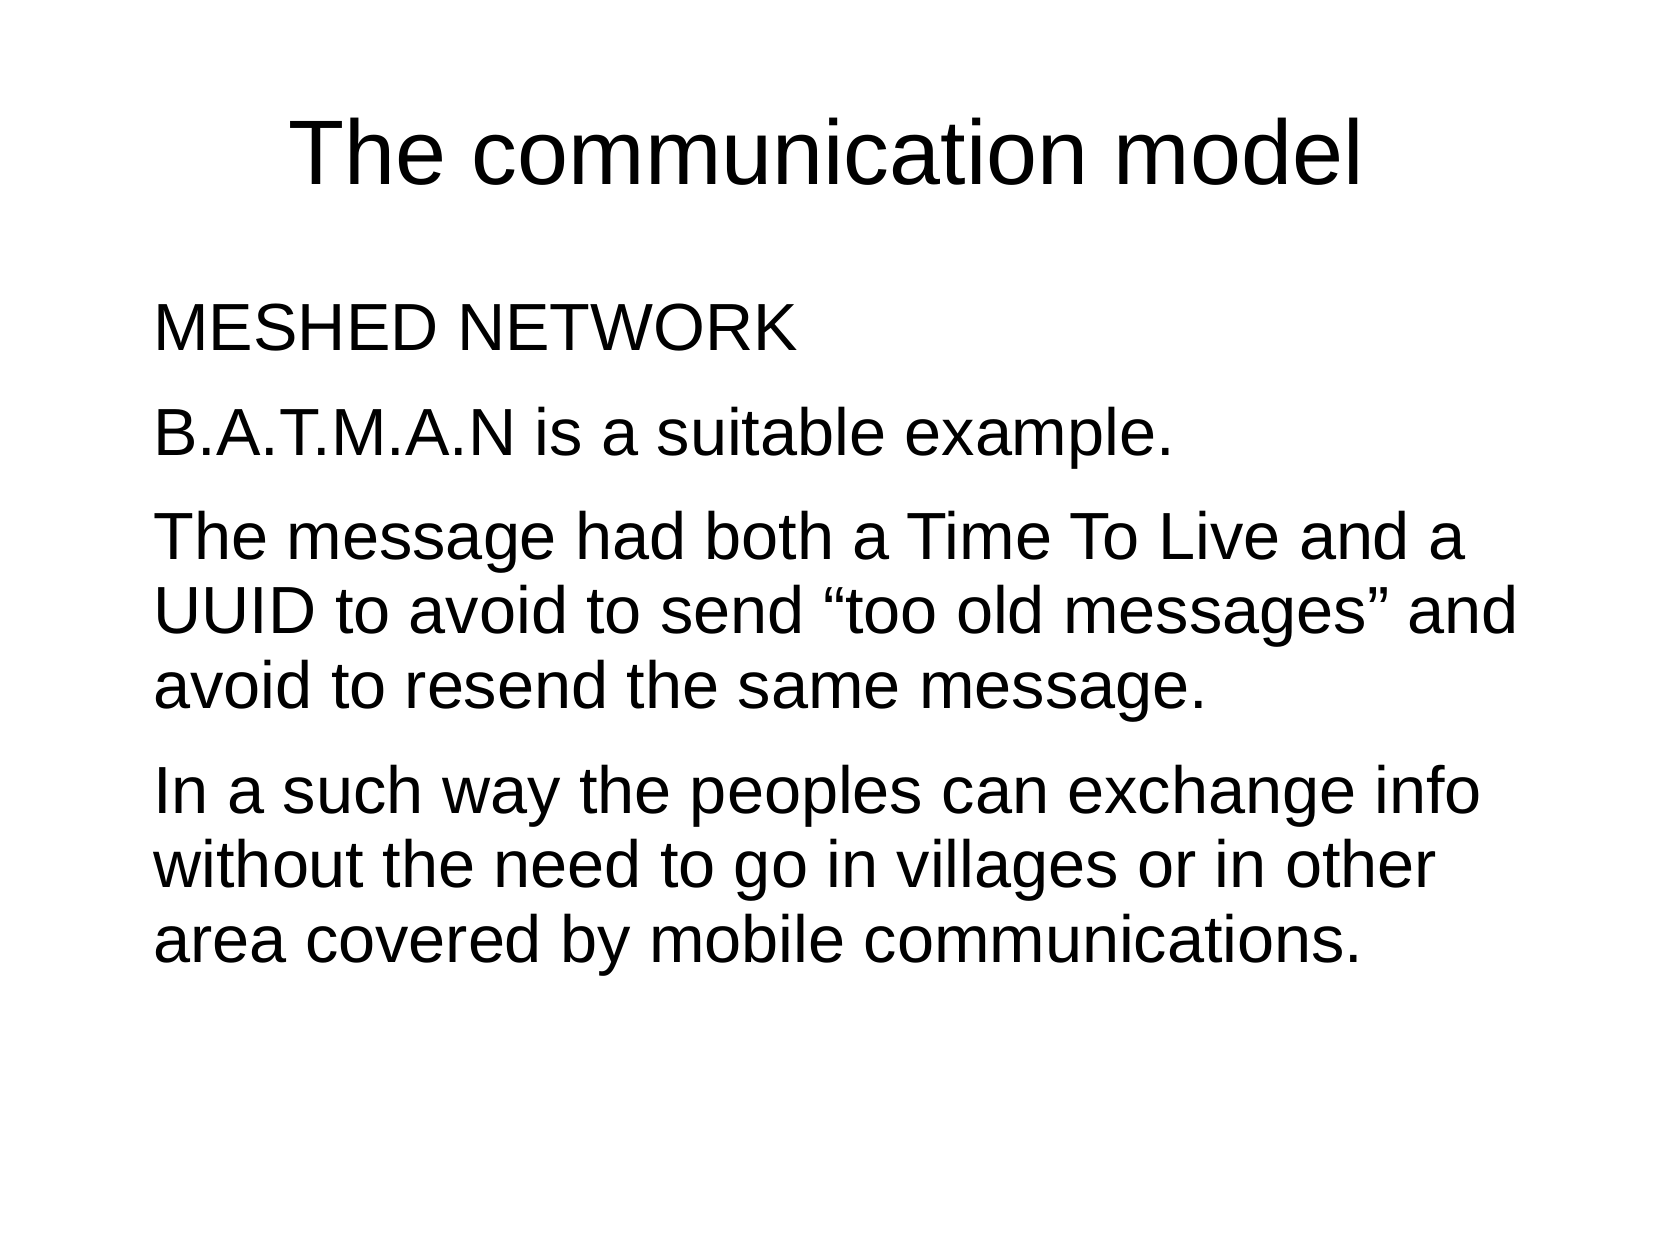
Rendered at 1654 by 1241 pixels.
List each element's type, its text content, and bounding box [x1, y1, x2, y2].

title The communication model [82, 49, 1571, 257]
list MESHED NETWORK B.A.T.M.A.N is a suitable example. The message had both a Time To Live and a UUID to avoid to send “too old messages” and avoid to resend the same message. In a such way the peoples can exchange info without the need to go in villages or in other area covered by mobile communications. [82, 290, 1571, 1010]
